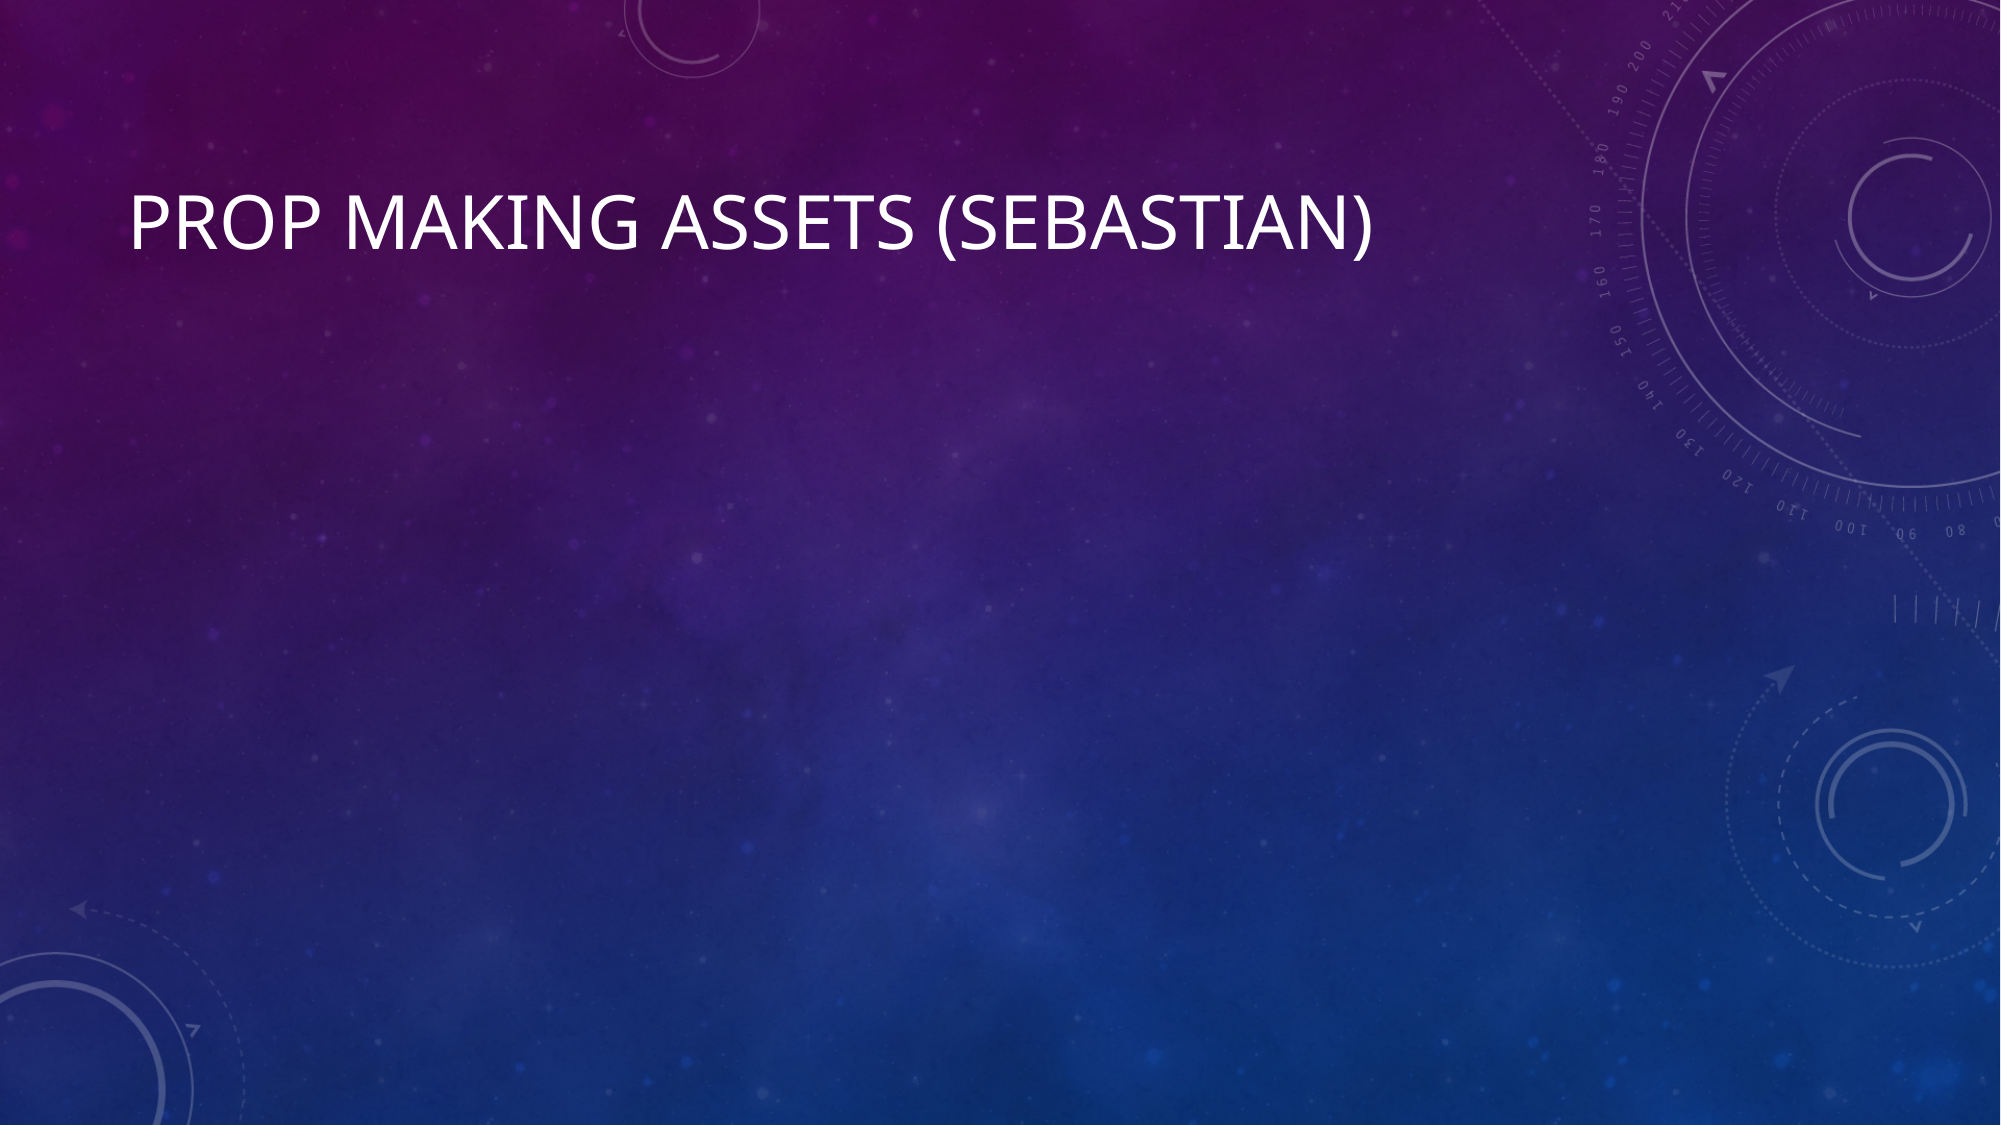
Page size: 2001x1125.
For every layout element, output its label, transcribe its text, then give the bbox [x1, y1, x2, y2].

title prop making assets (Sebastian) [112, 99, 1775, 339]
